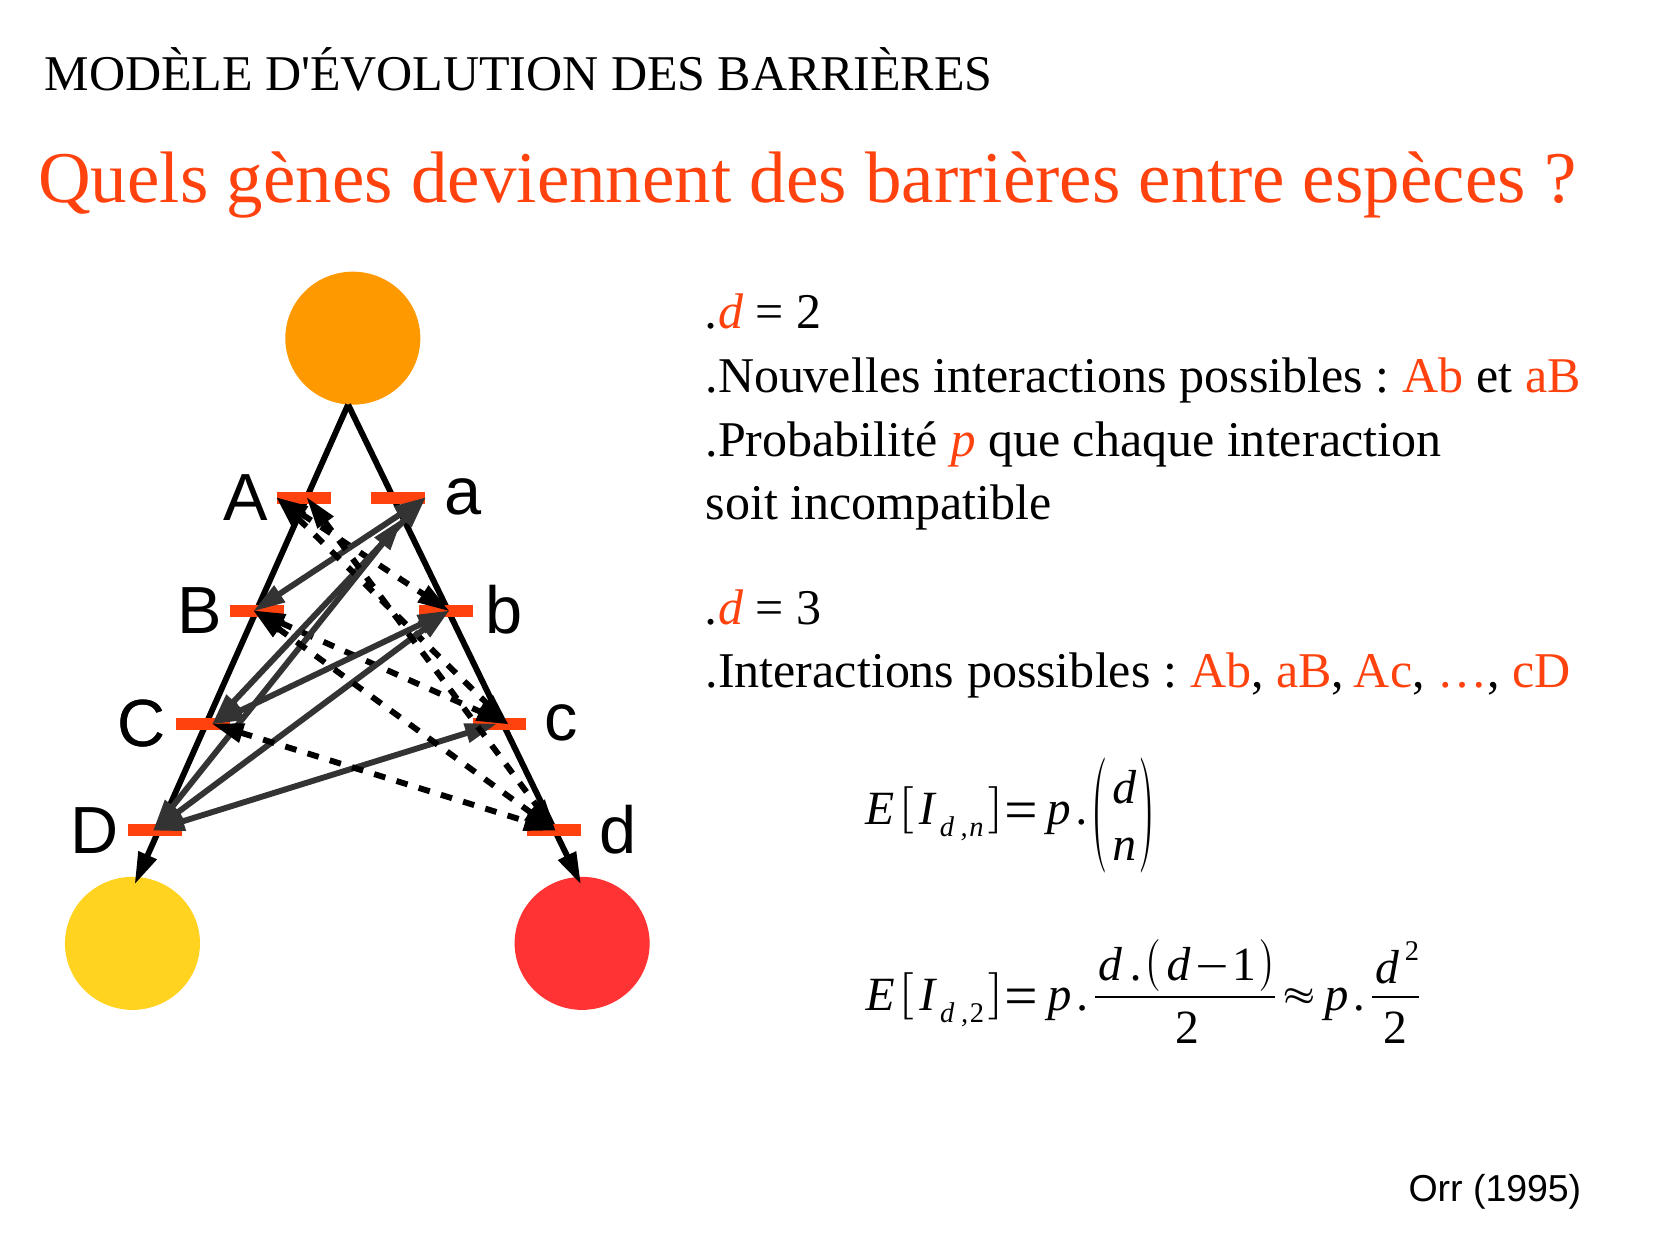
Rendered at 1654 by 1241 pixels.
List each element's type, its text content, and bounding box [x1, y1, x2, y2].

text_box D [55, 785, 114, 875]
text_box c [530, 672, 586, 763]
text_box Orr (1995) [1393, 1159, 1597, 1217]
text_box A [209, 452, 272, 543]
text_box [514, 876, 650, 1010]
text_box [64, 876, 201, 1010]
text_box d [585, 785, 650, 875]
text_box .d = 3 .Interactions possibles : Ab, aB, Ac, …, cD [690, 563, 1613, 699]
text_box MODÈLE D'ÉVOLUTION DES BARRIÈRES [30, 38, 1008, 109]
text_box a [429, 446, 488, 537]
text_box [285, 271, 421, 405]
text_box .d = 2 .Nouvelles interactions possibles : Ab et aB .Probabilité p que chaque interaction soit incompatible [690, 268, 1625, 532]
chart [850, 933, 1434, 1054]
text_box b [471, 565, 534, 656]
text_box Quels gènes deviennent des barrières entre espèces ? [23, 129, 1594, 227]
text_box B [163, 565, 221, 656]
text_box C [102, 678, 168, 769]
chart [850, 755, 1169, 877]
